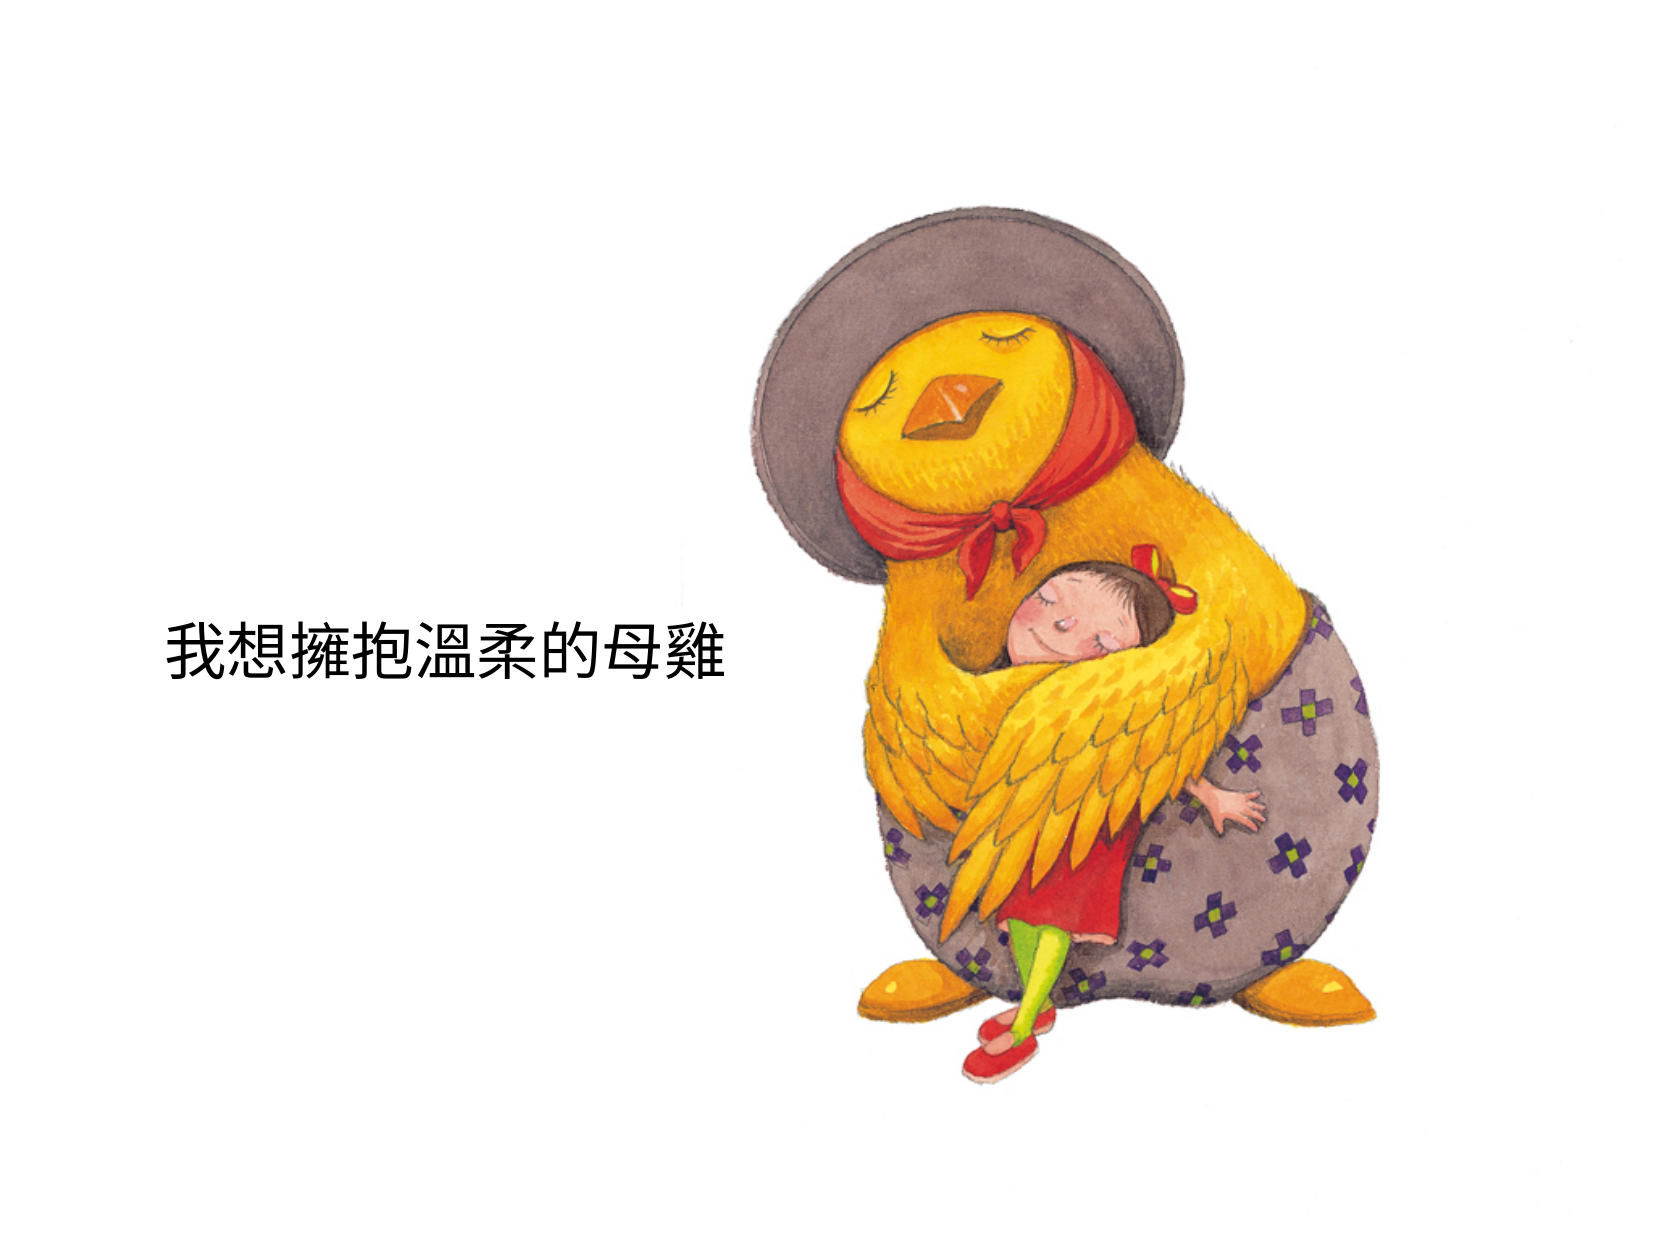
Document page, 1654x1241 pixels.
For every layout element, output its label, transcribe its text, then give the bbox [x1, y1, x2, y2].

title 我想擁抱溫柔的母雞 [100, 543, 792, 751]
picture [0, 0, 1653, 1240]
